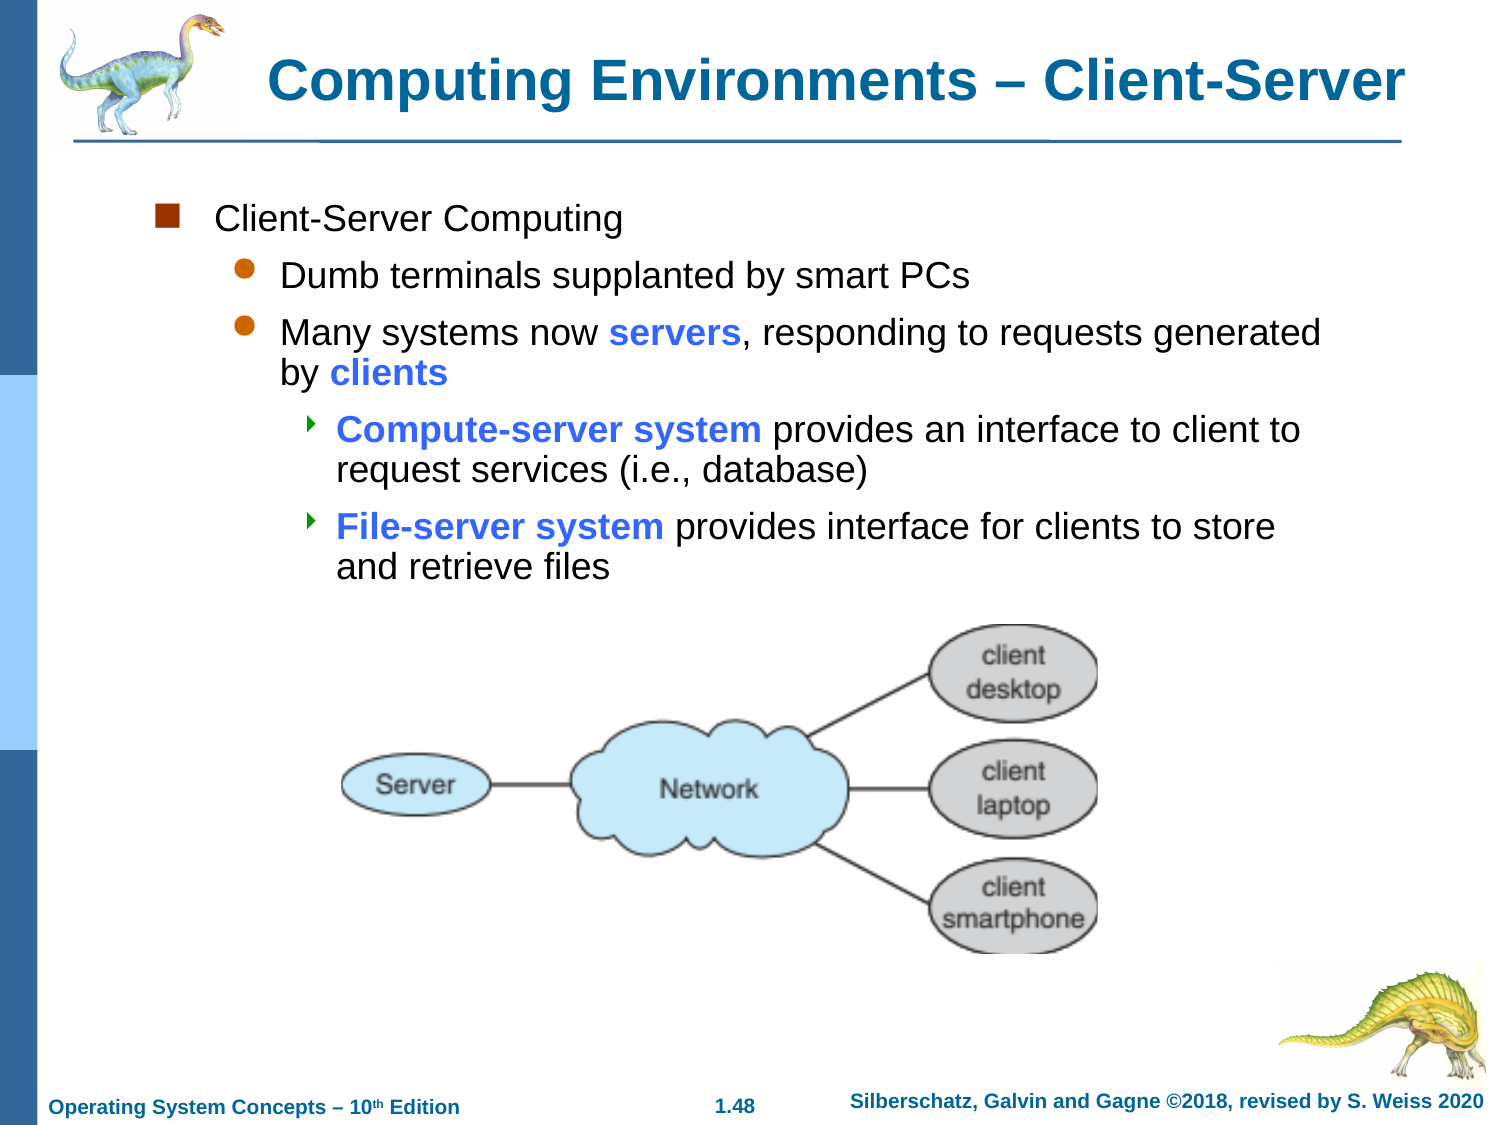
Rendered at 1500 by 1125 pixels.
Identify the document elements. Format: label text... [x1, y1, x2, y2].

picture [341, 624, 1098, 954]
text_box Computing Environments – Client-Server [212, 24, 1462, 120]
text_box Client-Server Computing Dumb terminals supplanted by smart PCs Many systems now servers, responding to requests generated by clients Compute-server system provides an interface to client to request services (i.e., database) File-server system provides interface for clients to store and retrieve files [143, 191, 1350, 959]
picture [46, 0, 243, 149]
picture [1275, 959, 1486, 1090]
